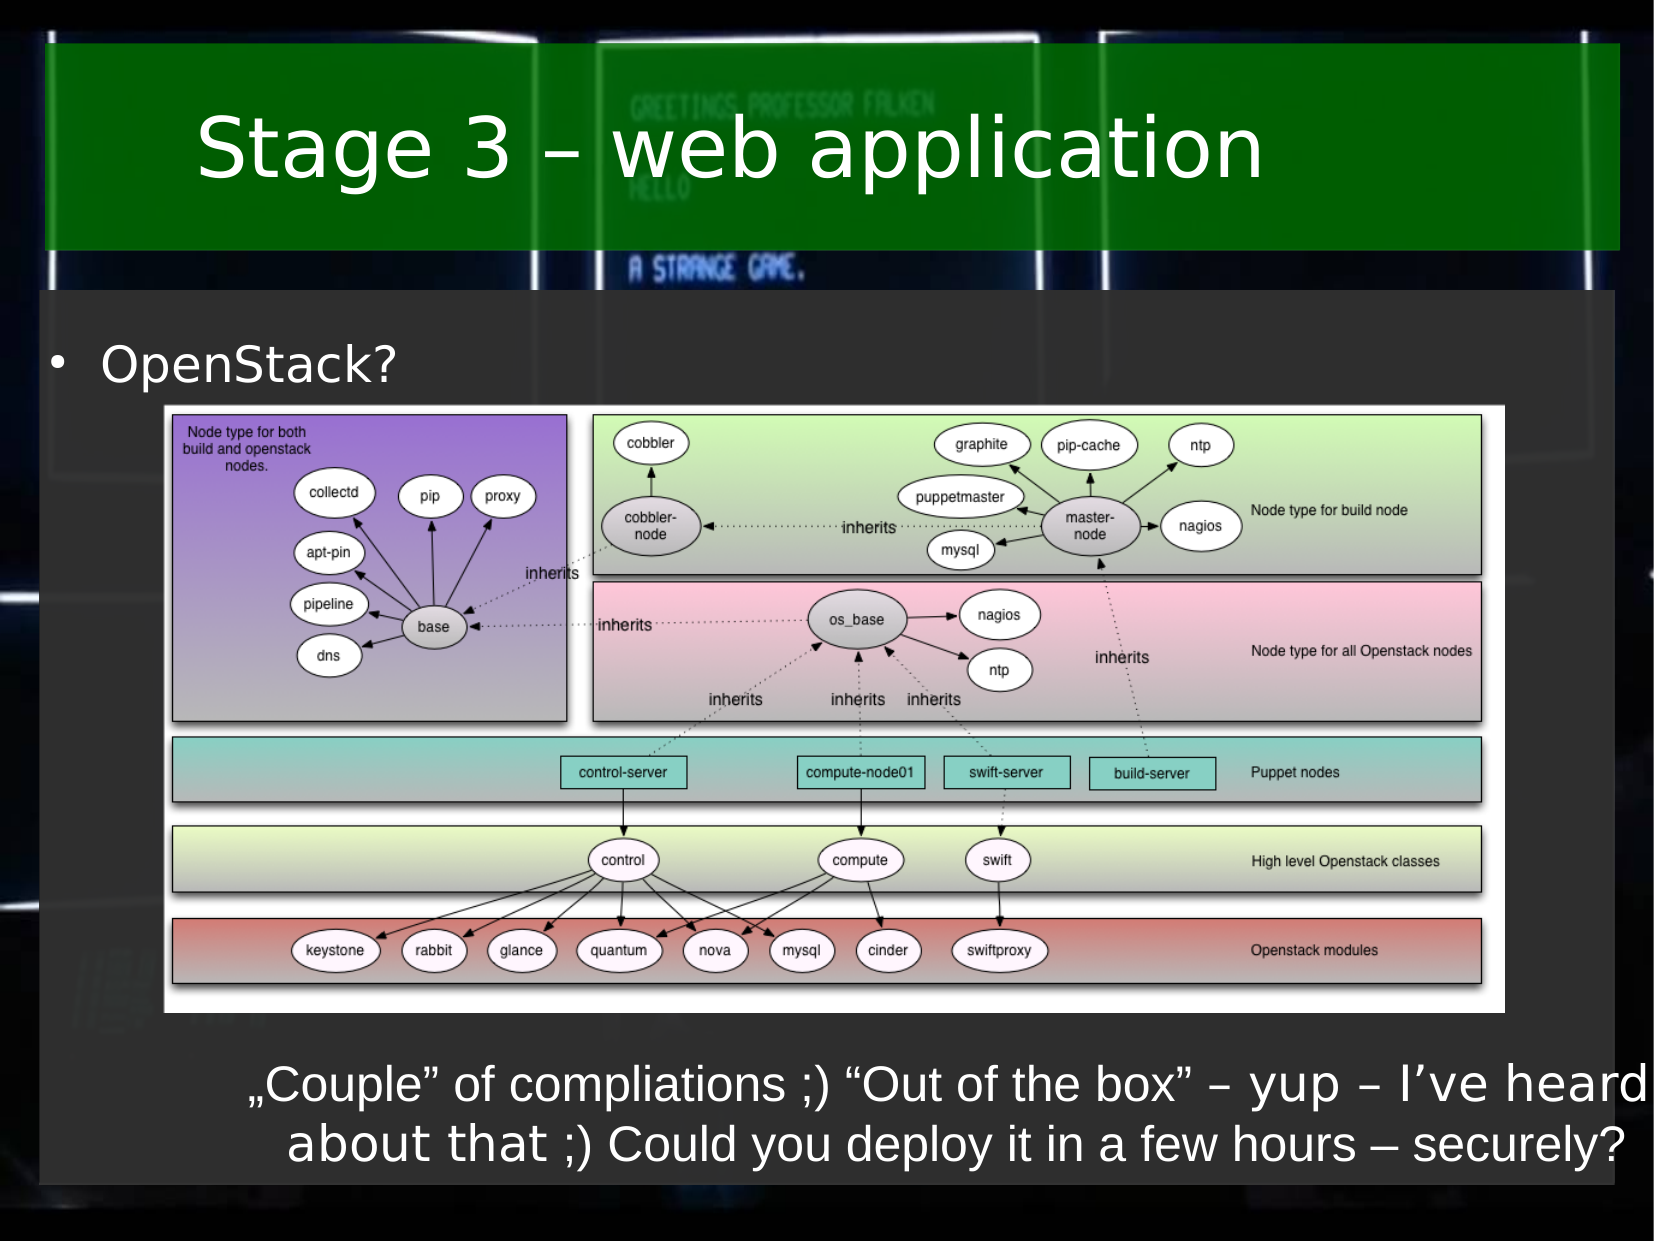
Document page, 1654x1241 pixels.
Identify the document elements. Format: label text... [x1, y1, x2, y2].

title Stage 3 – web application [45, 43, 1621, 251]
text_box „Couple” of compliations ;) “Out of the box” – yup – I’ve heard about that ;) Could you deploy it in a few hours – securely? [233, 1041, 1436, 1142]
text_box OpenStack? [39, 290, 1615, 1185]
picture [0, 0, 1654, 1241]
